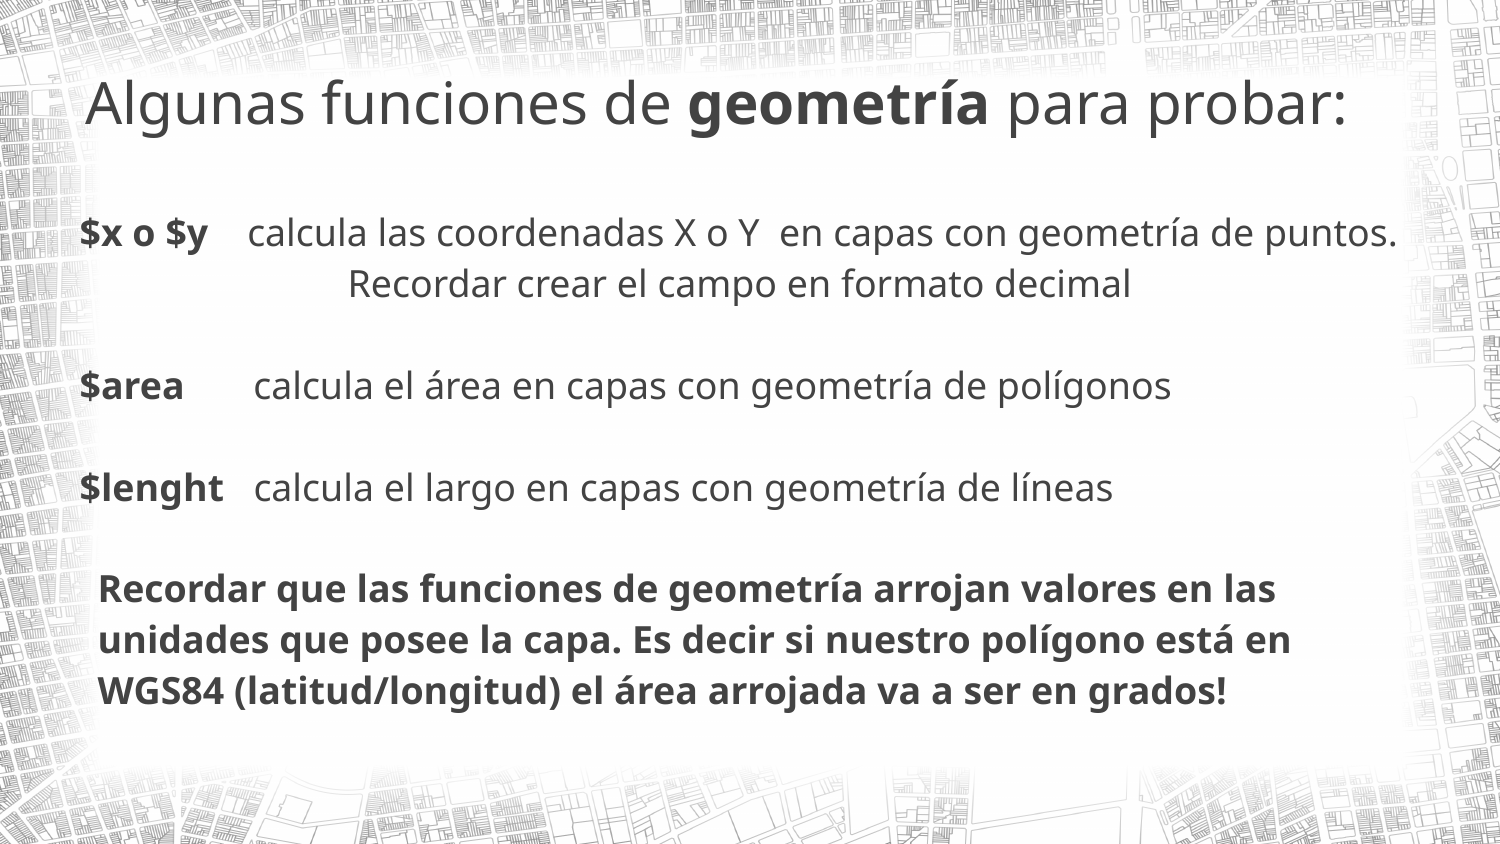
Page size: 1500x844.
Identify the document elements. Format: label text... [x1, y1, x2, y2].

picture [439, 491, 449, 499]
picture [961, 485, 973, 499]
picture [624, 485, 636, 499]
picture [1079, 491, 1089, 499]
picture [166, 485, 175, 497]
picture [602, 491, 612, 499]
text_box Recordar que las funciones de geometría arrojan valores en las unidades que posee la capa. Es decir si nuestro polígono está en WGS84 (latitud/longitud) el área arrojada va a ser en grados! [82, 555, 1430, 768]
picture [985, 485, 995, 489]
picture [930, 491, 940, 499]
picture [769, 485, 781, 499]
picture [646, 491, 656, 499]
text_box Algunas funciones de geometría para probar: [70, 58, 1483, 199]
picture [389, 485, 399, 489]
picture [358, 491, 368, 499]
text_box $x o $y calcula las coordenadas X o Y en capas con geometría de puntos. Recordar crear el campo en formato decimal $area calcula el área en capas con geometría de polígonos $lenght calcula el largo en capas con geometría de líneas [64, 199, 1500, 485]
picture [475, 485, 487, 499]
picture [872, 485, 882, 489]
picture [793, 485, 803, 489]
picture [1059, 485, 1069, 489]
picture [713, 485, 725, 499]
picture [326, 485, 337, 499]
picture [276, 491, 286, 499]
picture [813, 485, 825, 499]
picture [531, 485, 541, 489]
picture [498, 485, 510, 499]
picture [0, 0, 1500, 844]
